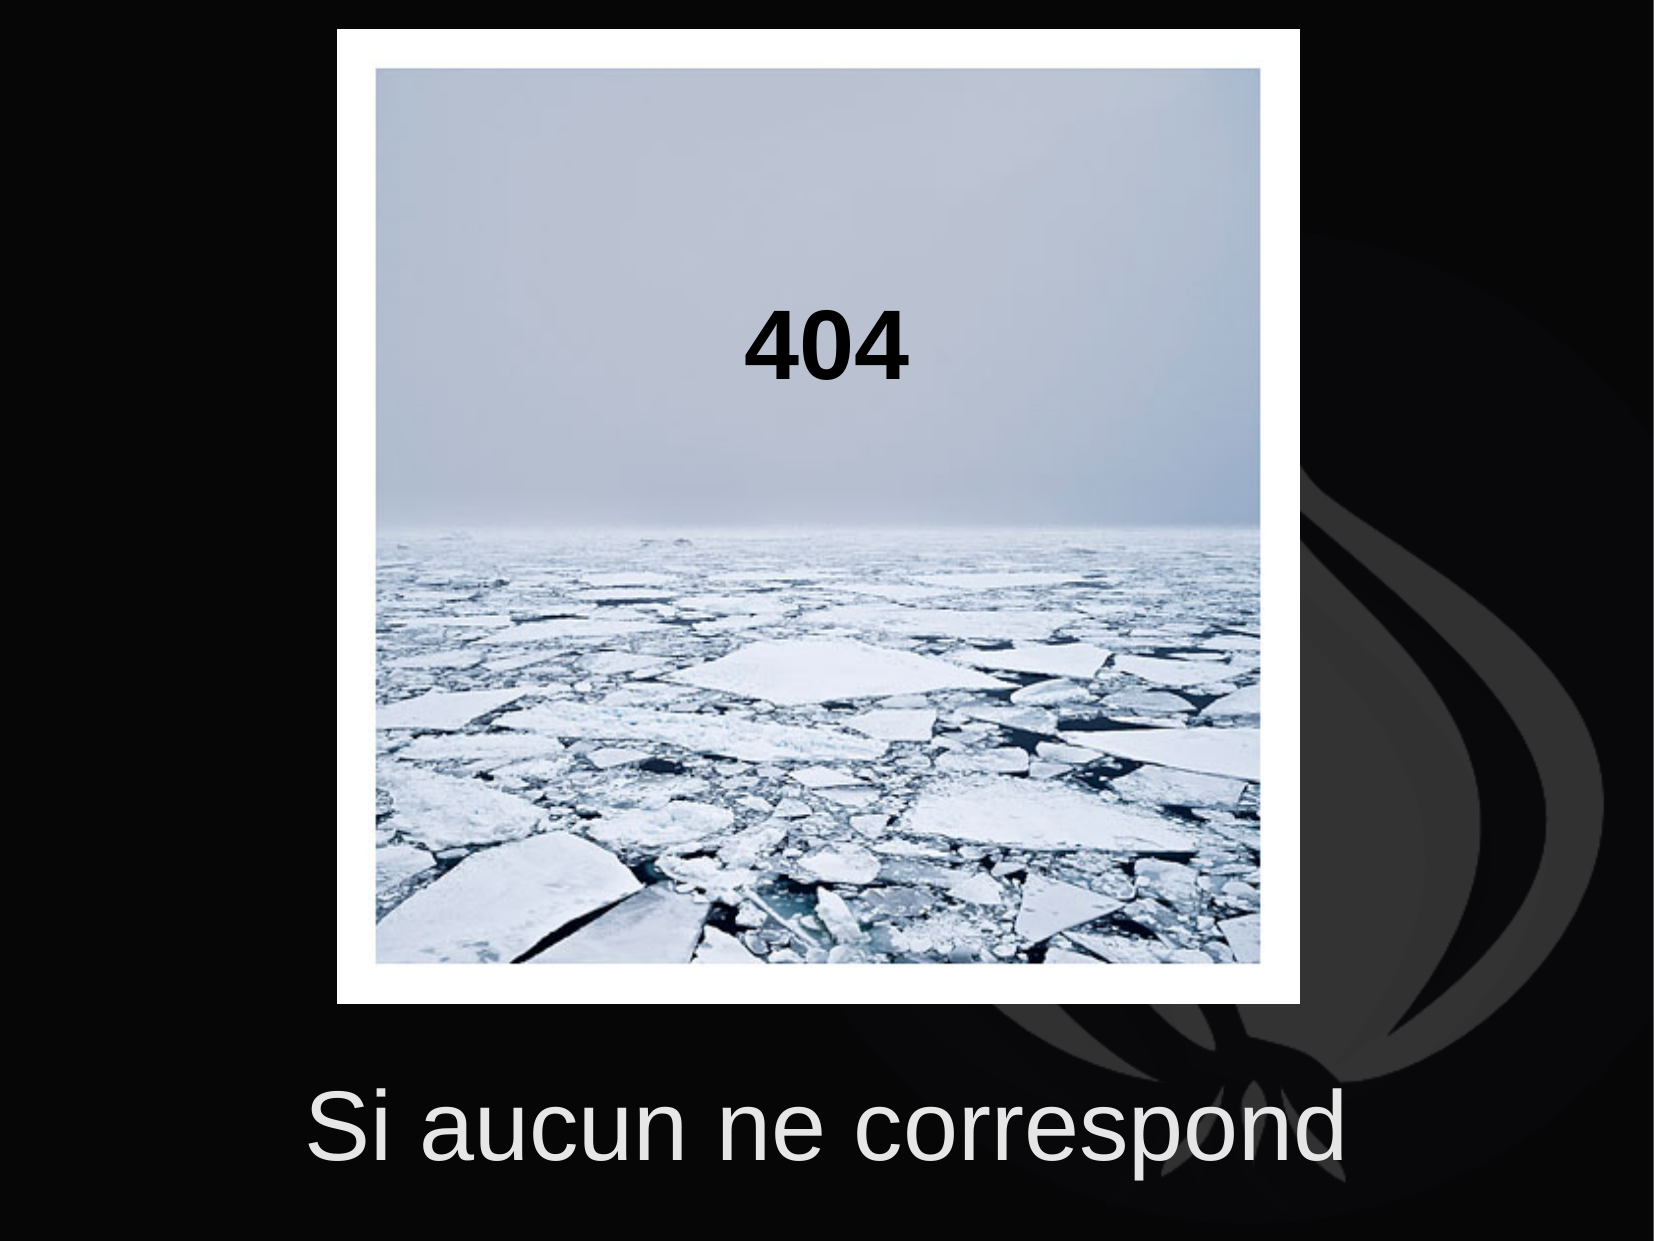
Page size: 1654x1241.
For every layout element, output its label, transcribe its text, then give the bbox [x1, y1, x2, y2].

picture [0, 0, 1654, 1241]
list 404 Si aucun ne correspond [82, 290, 1571, 1182]
